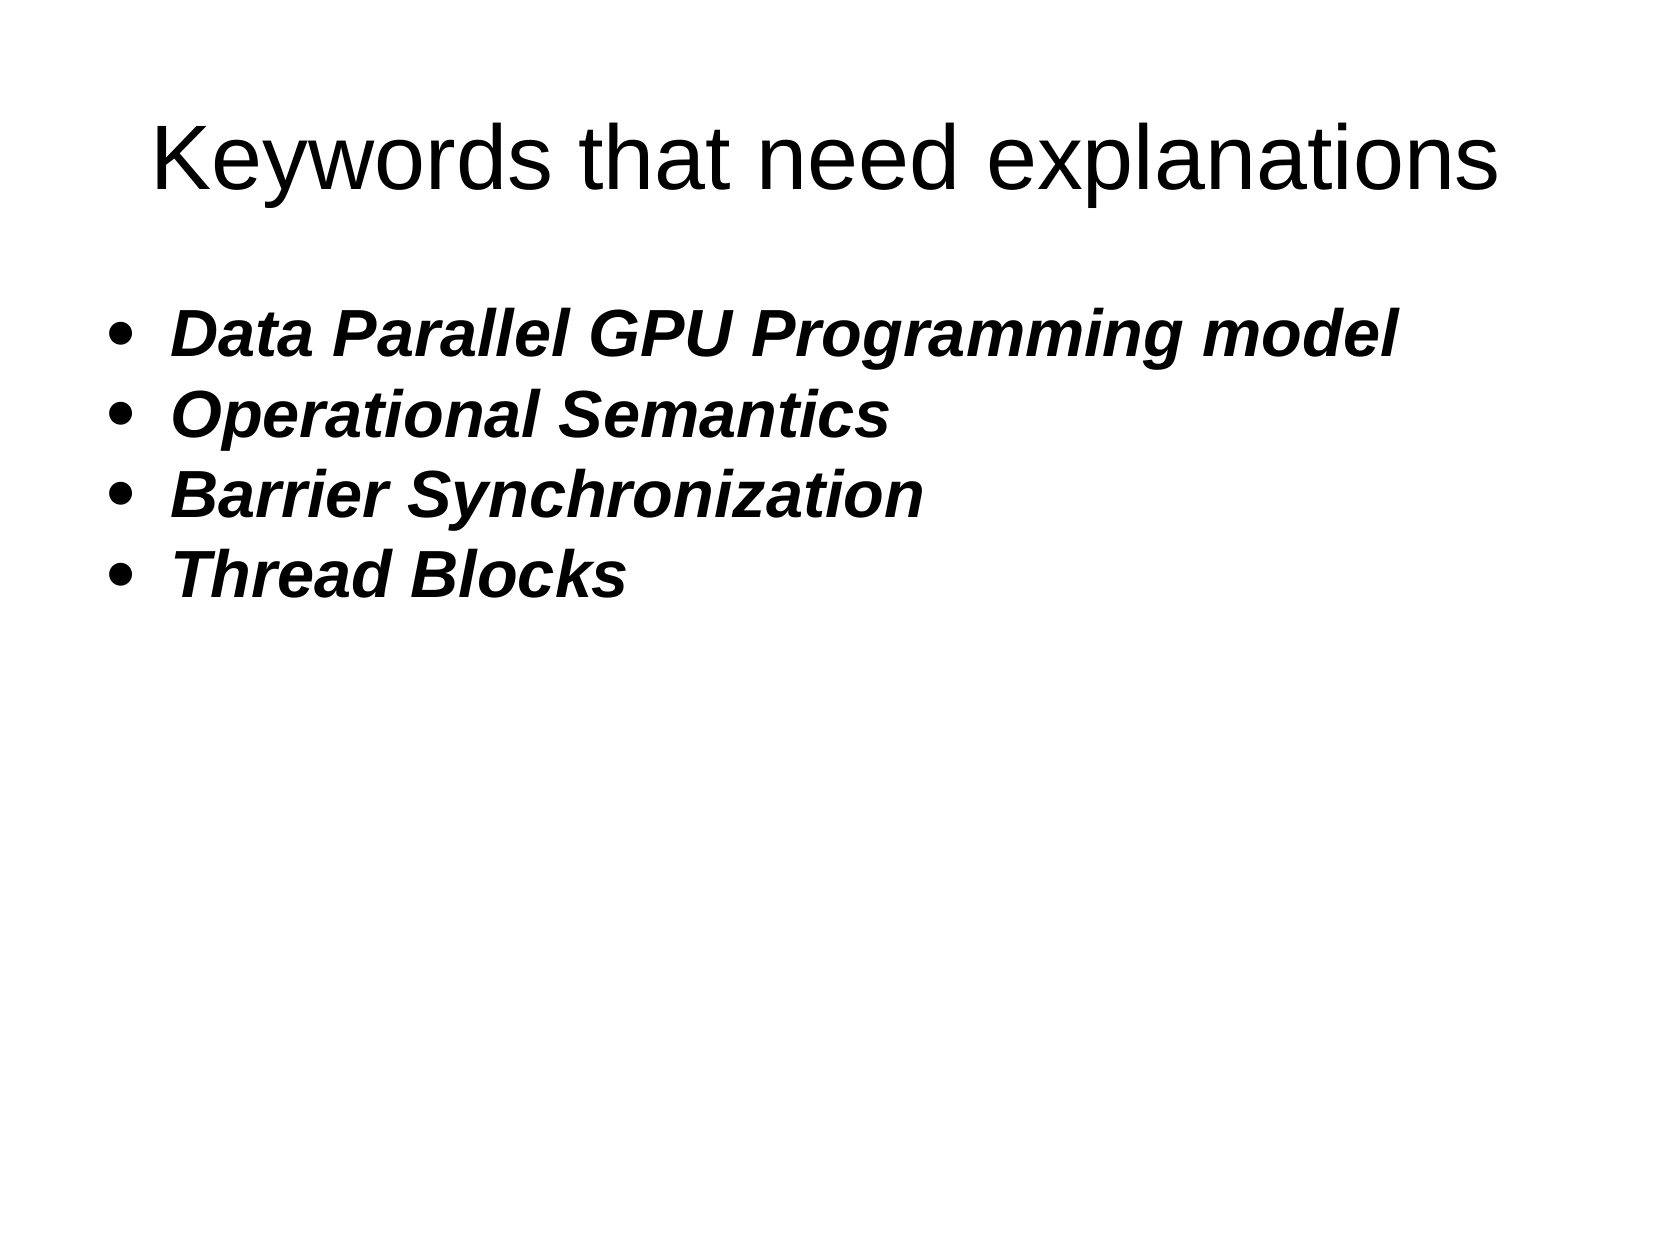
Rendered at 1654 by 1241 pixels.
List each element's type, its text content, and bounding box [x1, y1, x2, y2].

list Data Parallel GPU Programming model Operational Semantics Barrier Synchronization Thread Blocks [82, 290, 1571, 1109]
title Keywords that need explanations [82, 49, 1571, 257]
